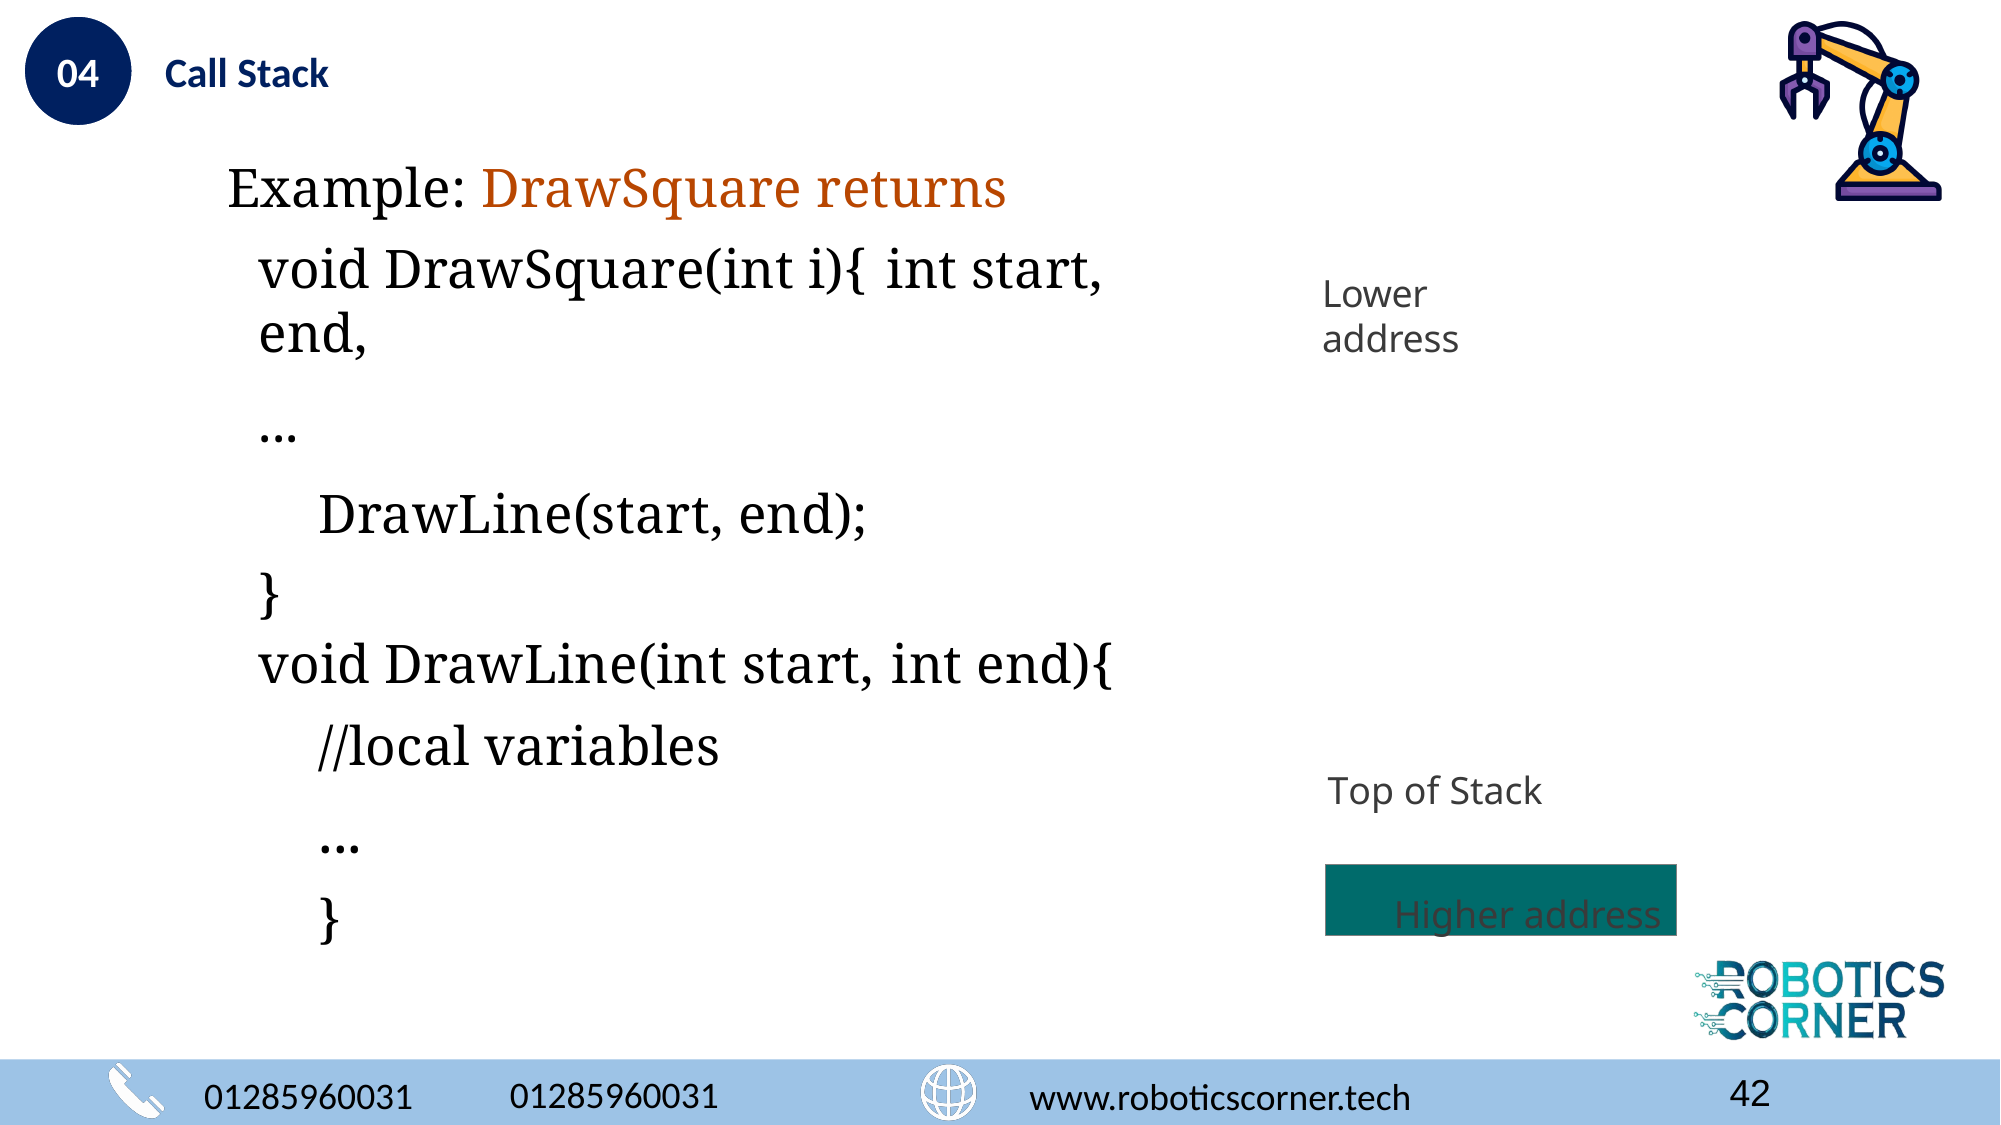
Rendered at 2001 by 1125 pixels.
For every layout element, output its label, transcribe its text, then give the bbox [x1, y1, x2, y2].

text_box 04 [22, 14, 134, 128]
picture [1680, 859, 1953, 1125]
text_box Top of Stack [1325, 765, 1559, 813]
text_box <number> [1714, 1065, 1916, 1125]
text_box Lower address [1320, 267, 1569, 361]
picture [103, 1057, 170, 1124]
text_box Call Stack [150, 38, 622, 103]
text_box Example: DrawSquare returns void DrawSquare(int i){ int start, end, ... DrawLine(start, end); } void DrawLine(int start, int end){ //local variables ... } [224, 135, 1225, 950]
picture [915, 1059, 981, 1125]
text_box Higher address [1325, 864, 1677, 936]
picture [1771, 21, 1950, 201]
